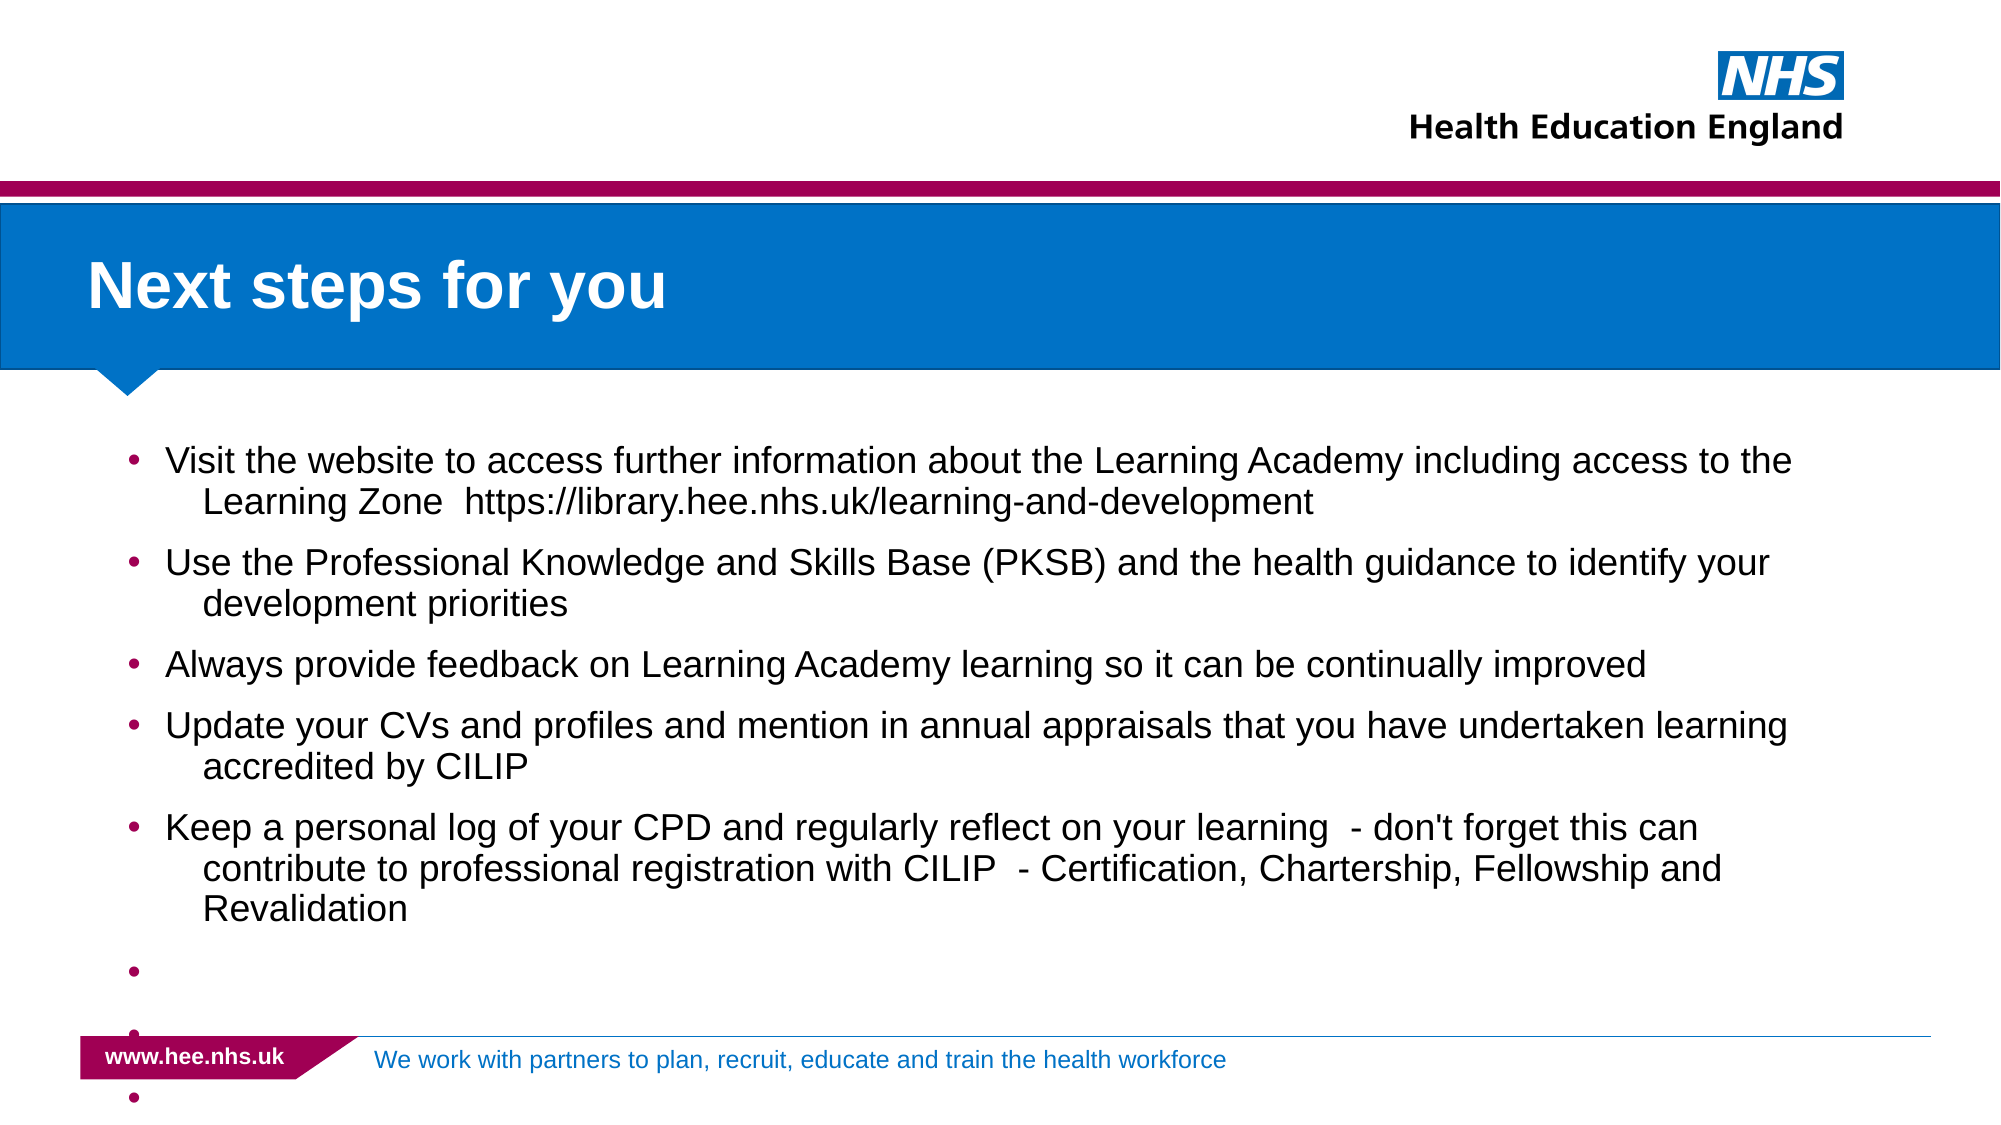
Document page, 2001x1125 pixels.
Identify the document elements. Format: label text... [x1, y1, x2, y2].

title Next steps for you [72, 204, 1931, 369]
list Visit the website to access further information about the Learning Academy including access to the Learning Zone https://library.hee.nhs.uk/learning-and-development Use the Professional Knowledge and Skills Base (PKSB) and the health guidance to identify your development priorities Always provide feedback on Learning Academy learning so it can be continually improved Update your CVs and profiles and mention in annual appraisals that you have undertaken learning accredited by CILIP Keep a personal log of your CPD and regularly reflect on your learning - don't forget this can contribute to professional registration with CILIP - Certification, Chartership, Fellowship and Revalidation [112, 434, 1879, 998]
